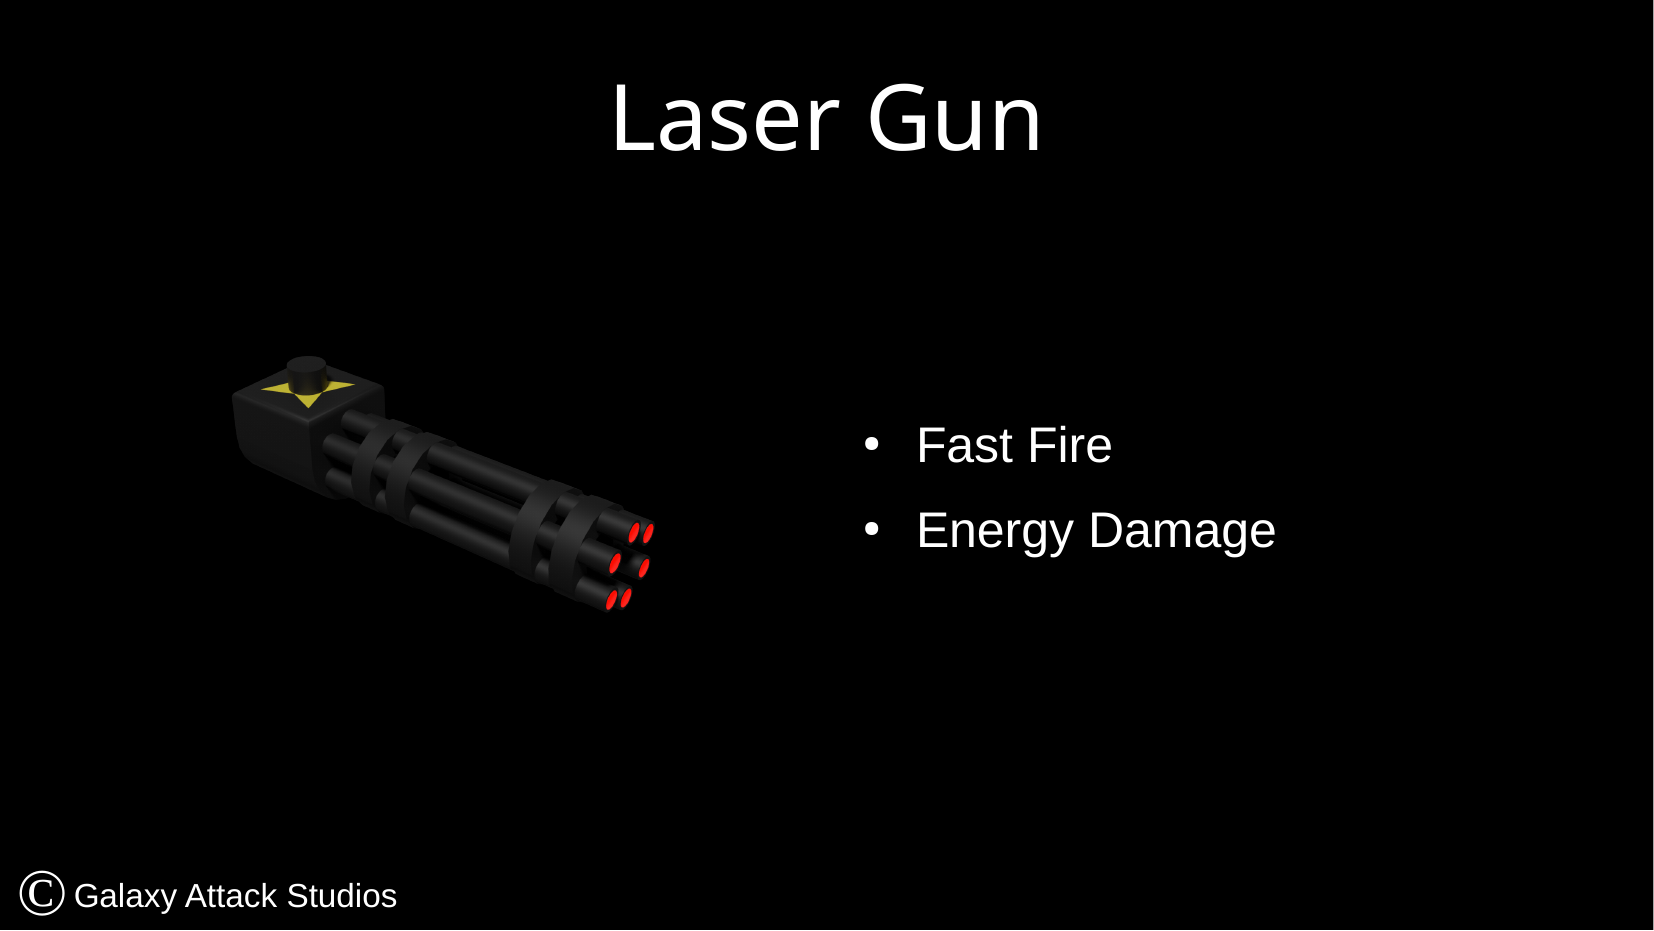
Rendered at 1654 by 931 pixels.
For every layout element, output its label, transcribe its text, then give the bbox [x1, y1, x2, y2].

list Fast Fire Energy Damage [845, 217, 1572, 758]
title Laser Gun [82, 37, 1571, 193]
picture [82, 283, 809, 692]
